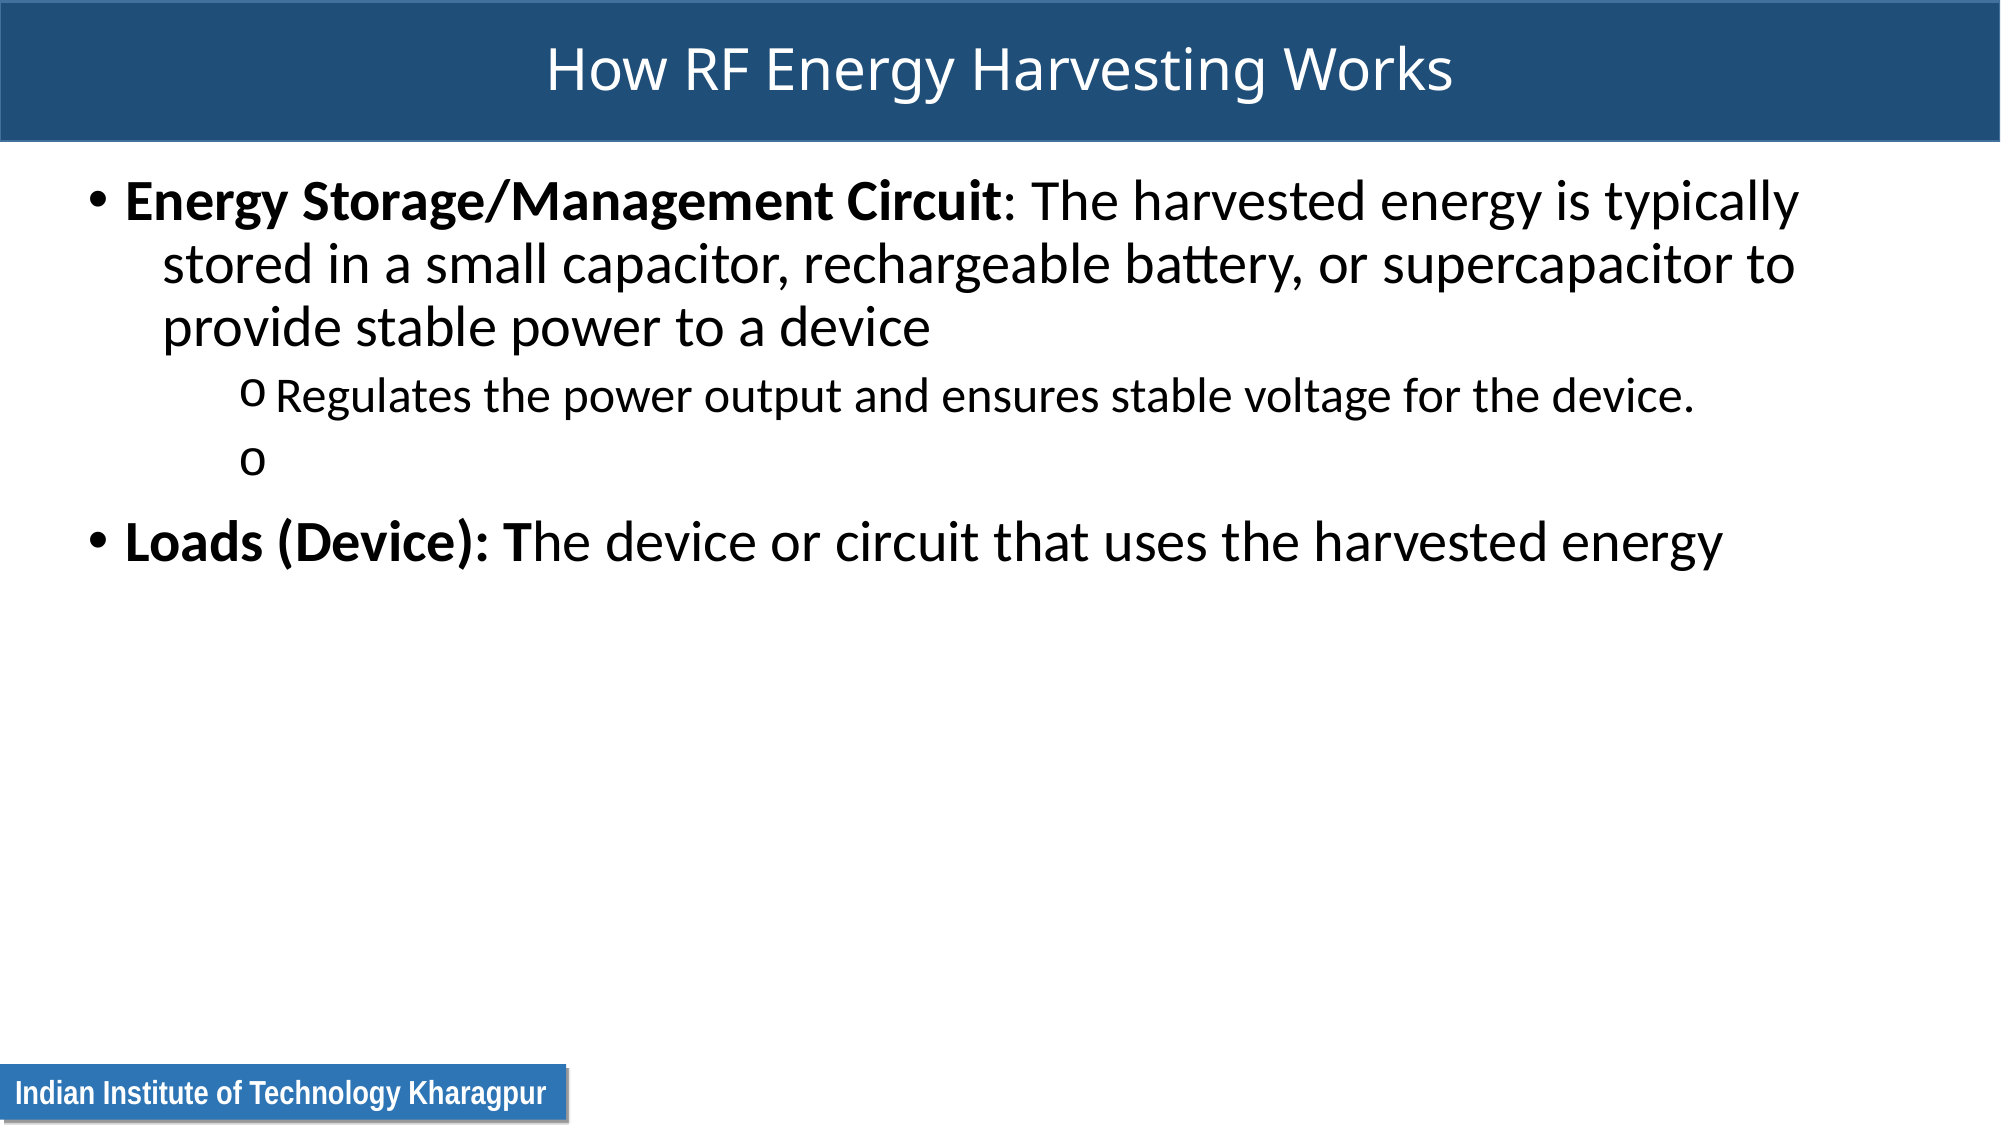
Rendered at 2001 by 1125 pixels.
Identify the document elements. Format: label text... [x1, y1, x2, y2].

list Energy Storage/Management Circuit: The harvested energy is typically stored in a small capacitor, rechargeable battery, or supercapacitor to provide stable power to a device Regulates the power output and ensures stable voltage for the device. Loads (Device): The device or circuit that uses the harvested energy [72, 162, 1968, 1041]
title How RF Energy Harvesting Works [0, 1, 2000, 141]
